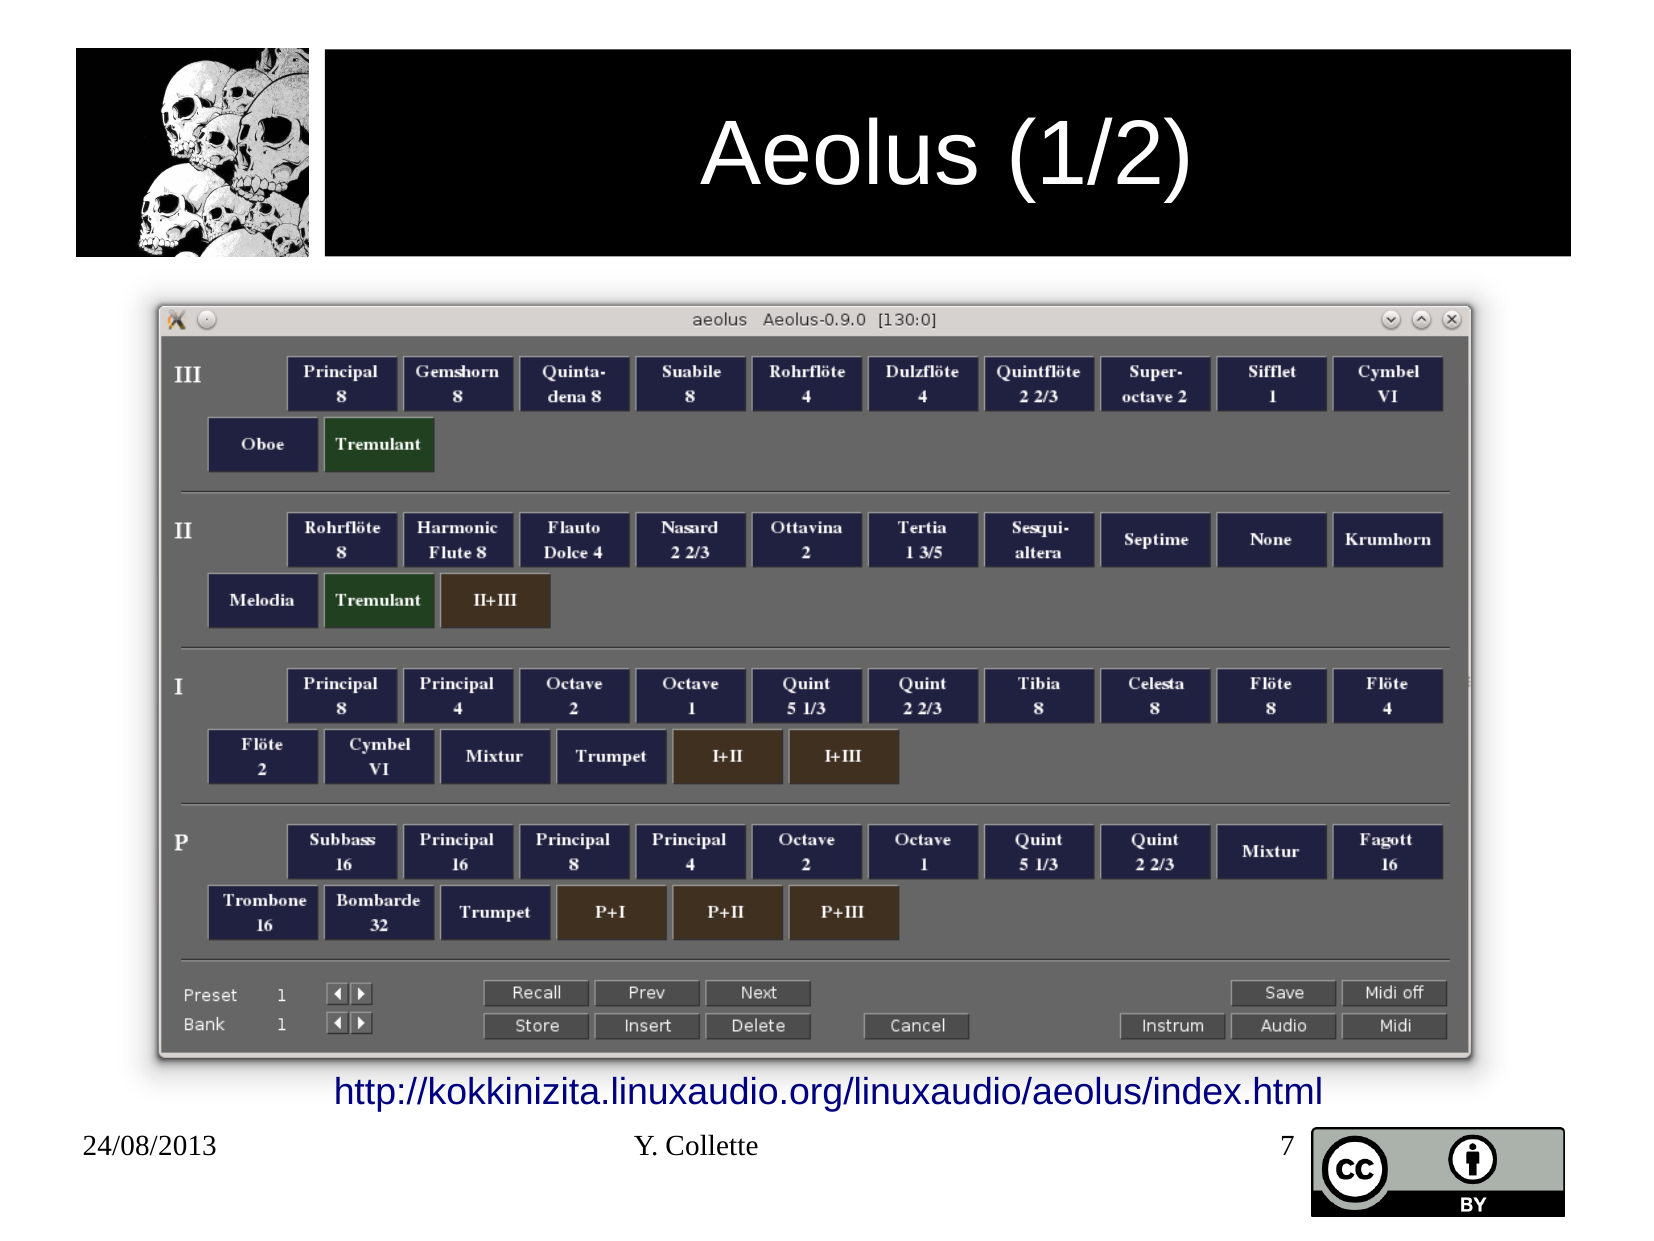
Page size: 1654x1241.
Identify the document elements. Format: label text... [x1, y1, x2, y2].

text_box http://kokkinizita.linuxaudio.org/linuxaudio/aeolus/index.html [318, 1062, 1347, 1120]
picture [1311, 1127, 1565, 1217]
picture [76, 48, 1524, 1111]
title Aeolus (1/2) [324, 49, 1571, 257]
